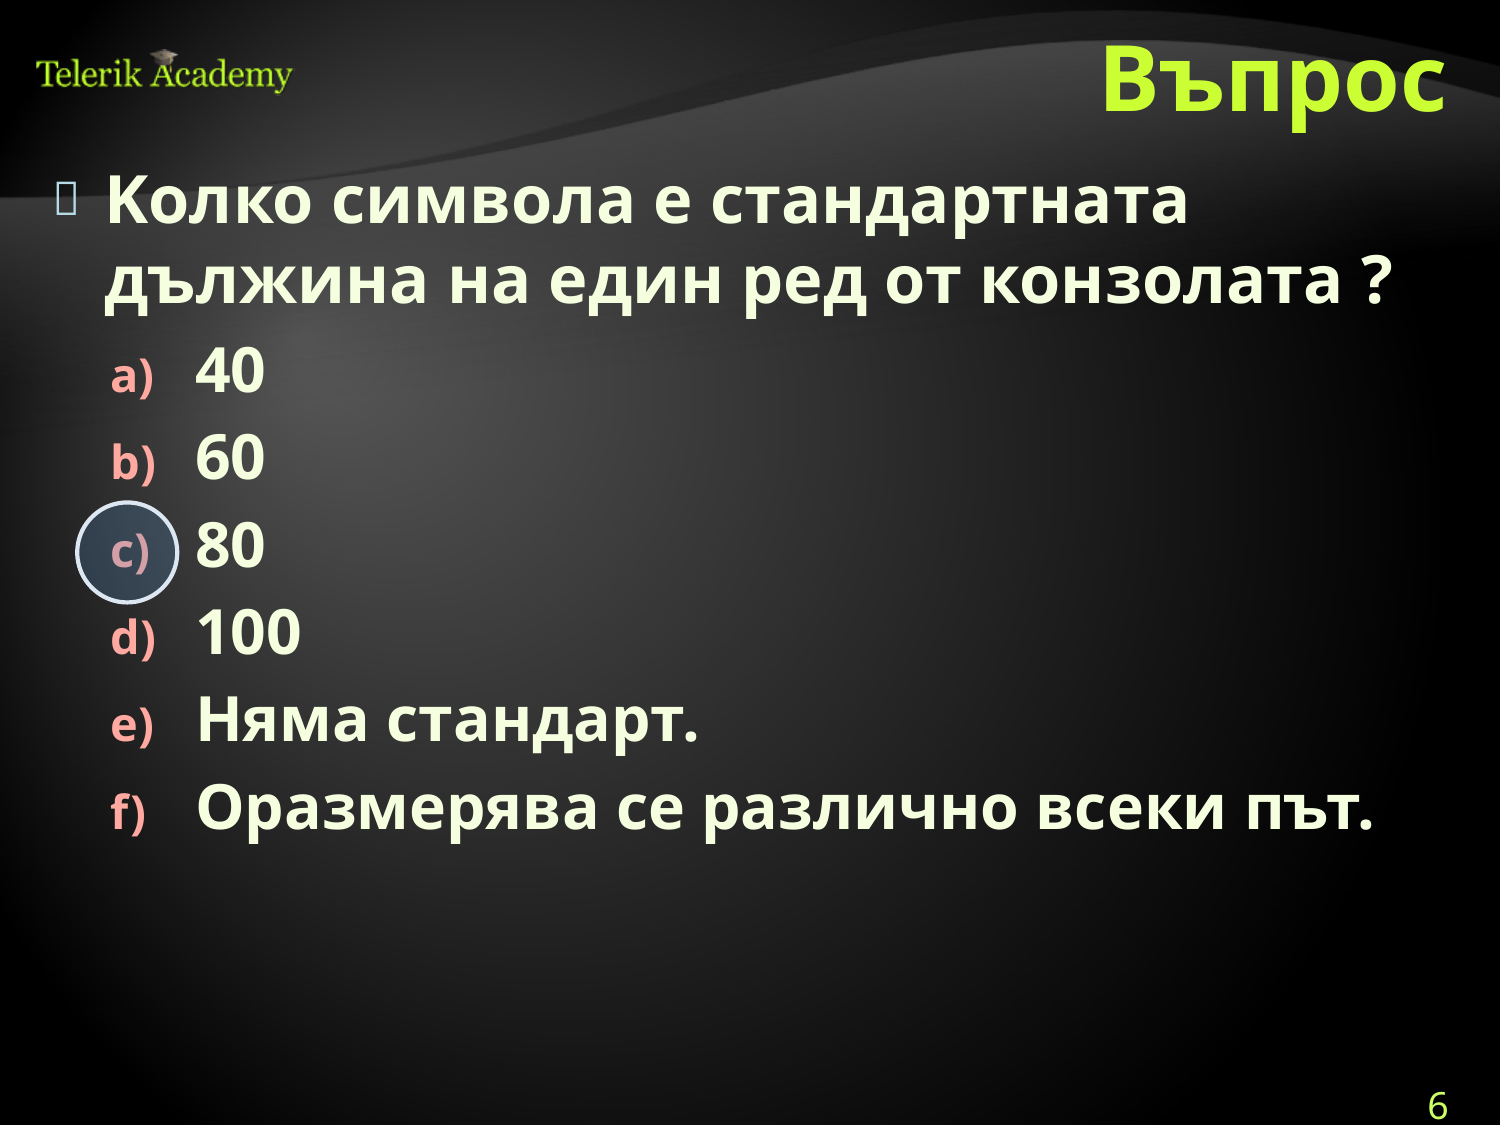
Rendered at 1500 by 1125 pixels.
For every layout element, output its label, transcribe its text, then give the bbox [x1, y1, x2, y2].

list Kолко символа е стандартната дължина на един ред от конзолата ? 40 60 80 100 Няма стандарт. Оразмерява се различно всеки път. [37, 149, 1463, 1075]
picture [0, 0, 1500, 1125]
title Въпрос [300, 12, 1463, 149]
slide_number <number> [1412, 1074, 1488, 1113]
text_box [77, 502, 178, 603]
